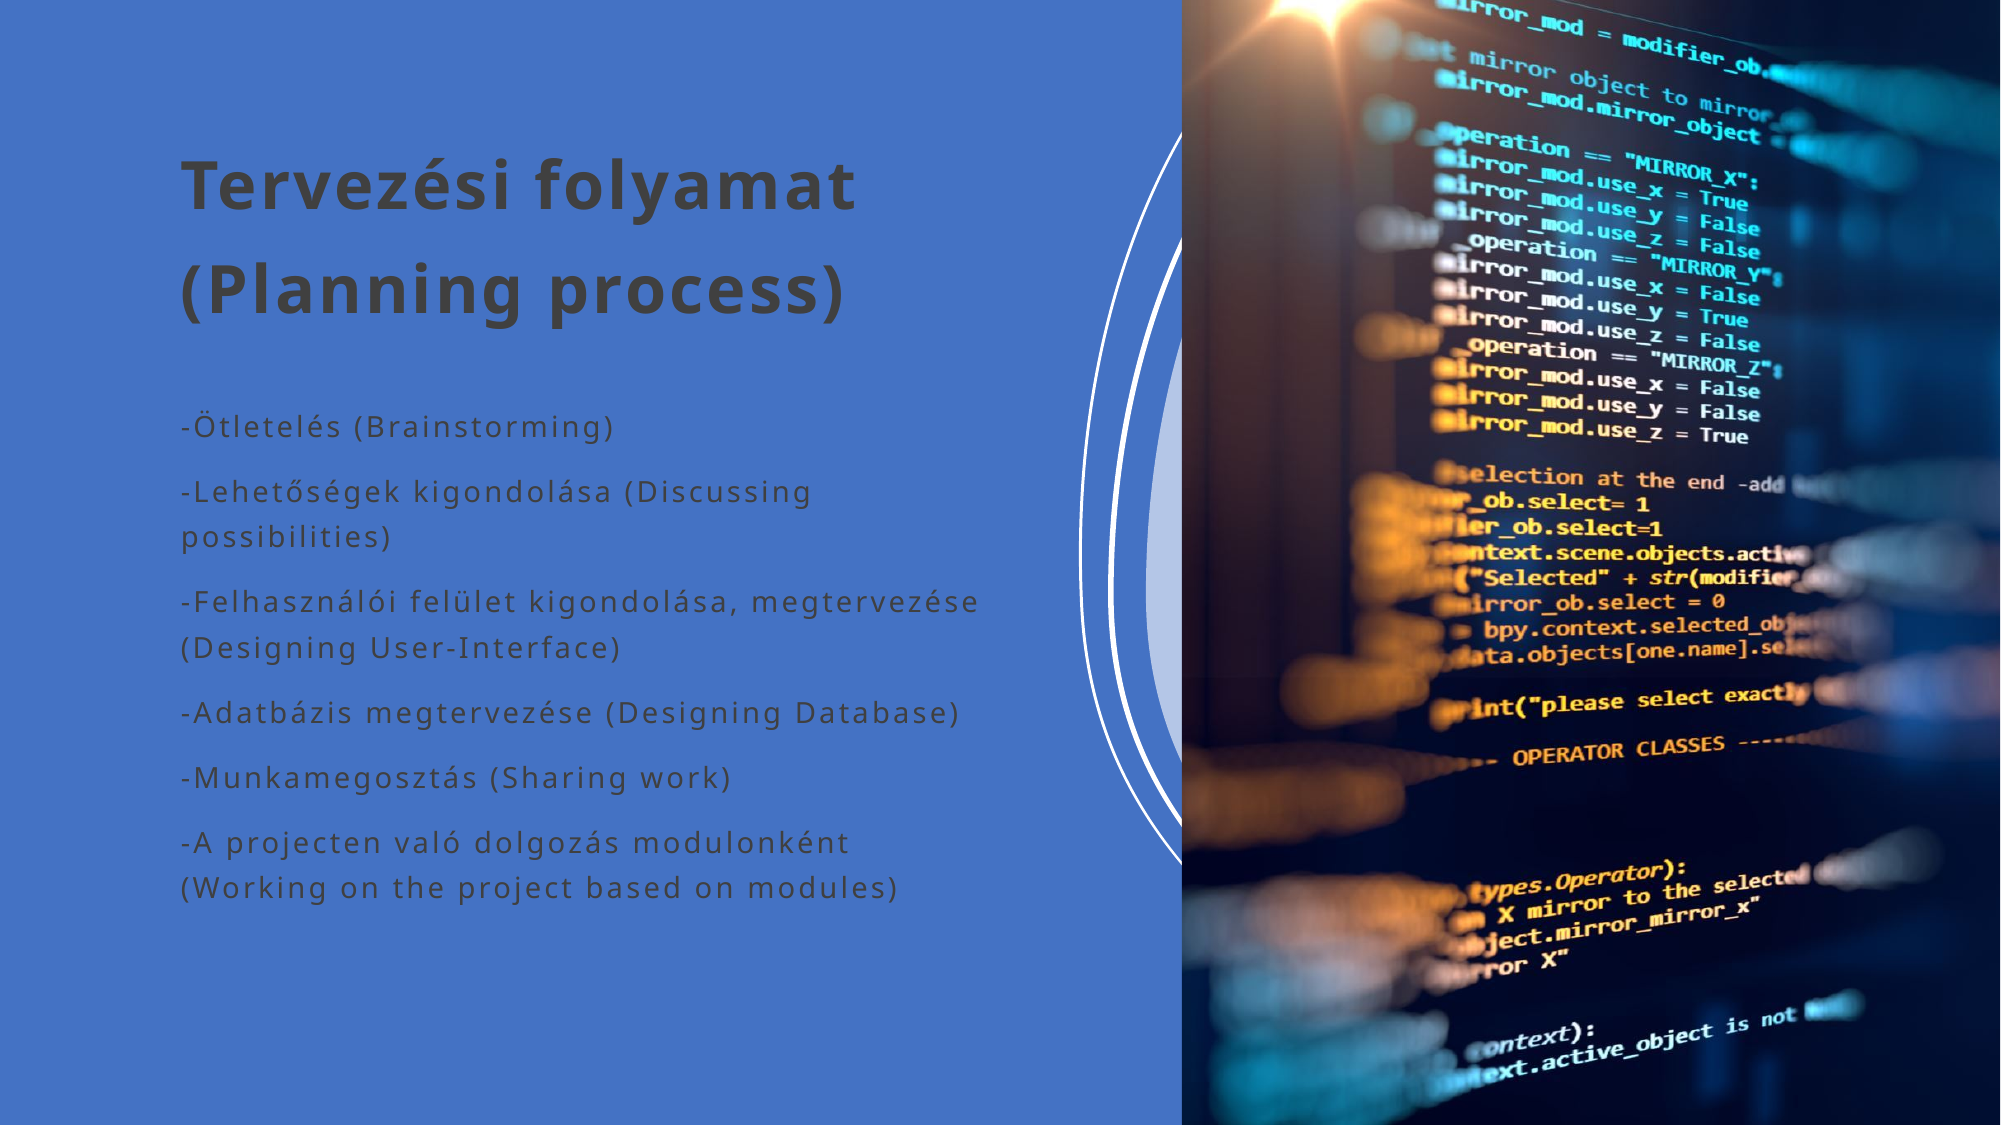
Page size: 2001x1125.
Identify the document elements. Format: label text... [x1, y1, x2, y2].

picture [1772, 69, 1789, 78]
picture [1181, 0, 2000, 1125]
list -Ötletelés (Brainstorming) -Lehetőségek kigondolása (Discussing possibilities) -Felhasználói felület kigondolása, megtervezése (Designing User-Interface) -Adatbázis megtervezése (Designing Database) -Munkamegosztás (Sharing work) -A projecten való dolgozás modulonként (Working on the project based on modules) [162, 379, 1028, 979]
title Tervezési folyamat (Planning process) [162, 72, 1028, 342]
text_box [0, 0, 1181, 1125]
